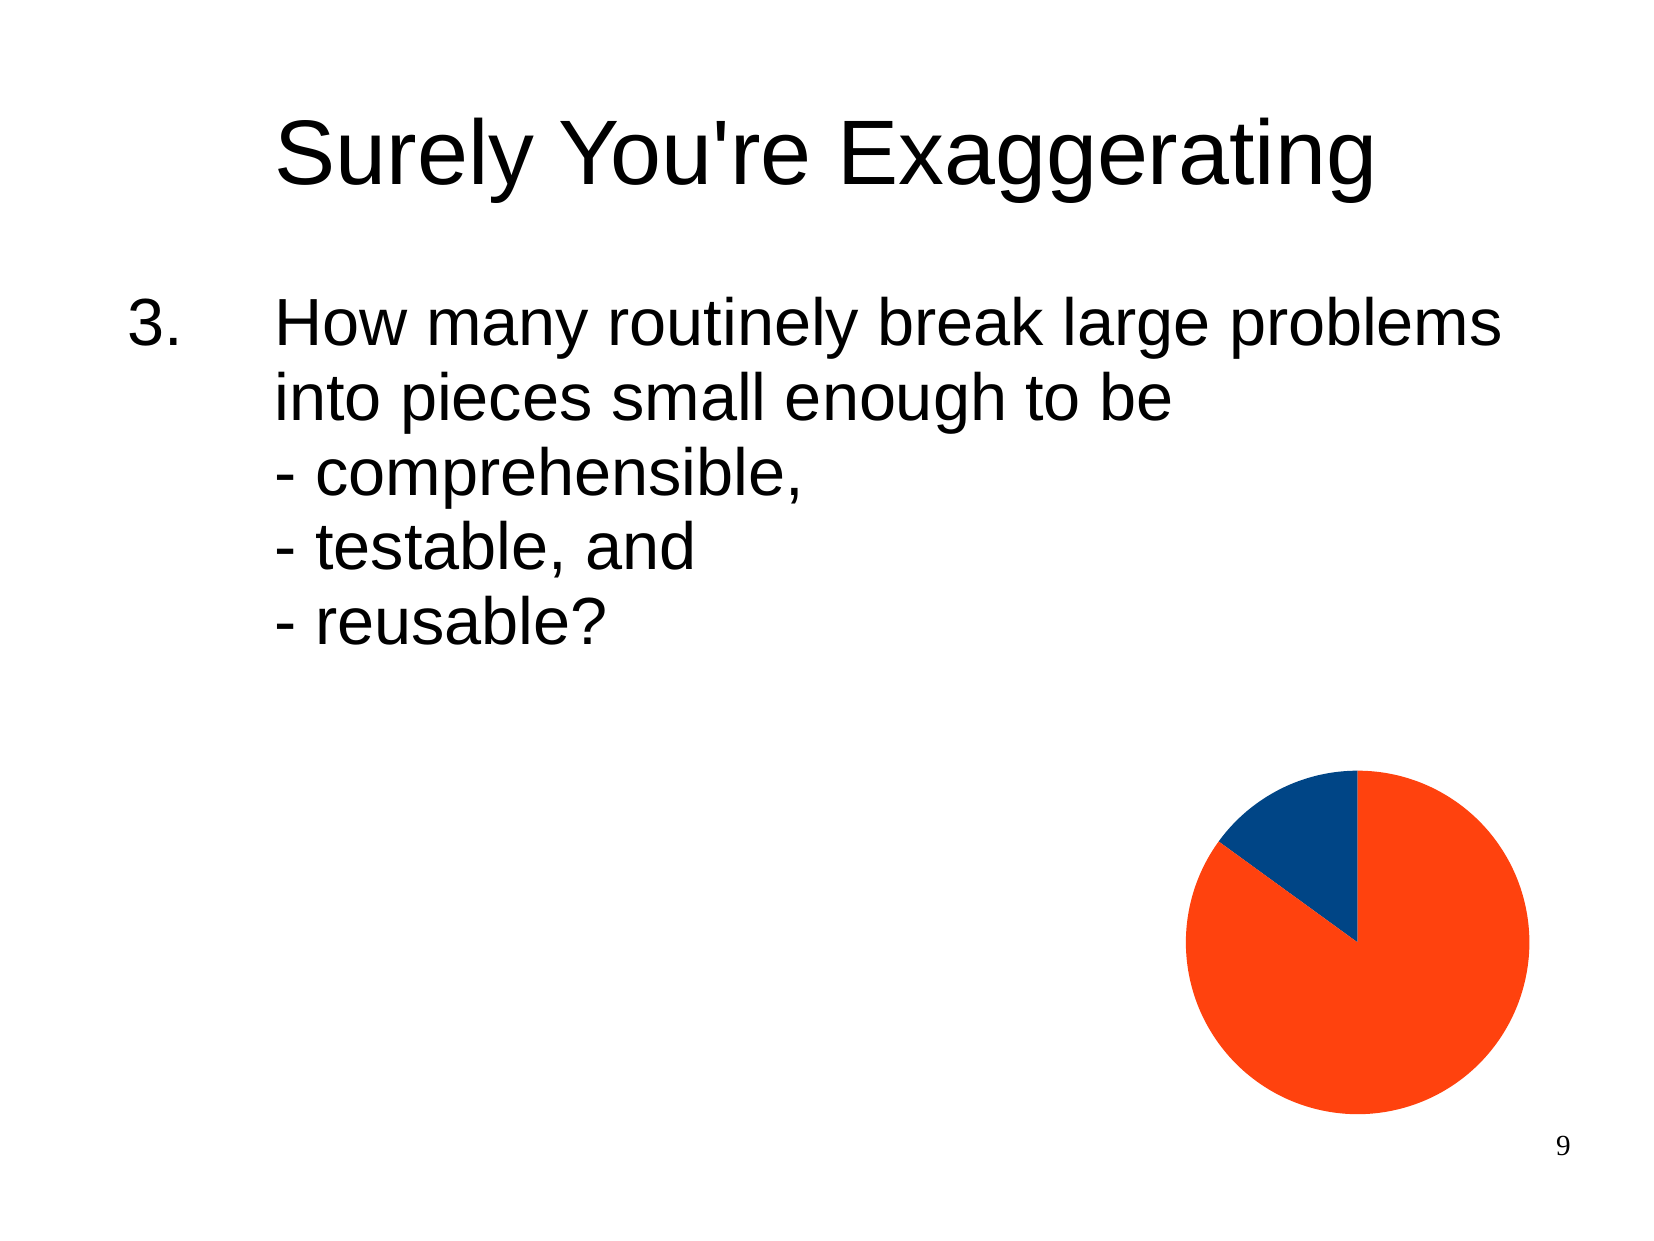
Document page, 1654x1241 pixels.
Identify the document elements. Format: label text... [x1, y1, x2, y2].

chart [1154, 763, 1561, 1122]
title Surely You're Exaggerating [82, 49, 1571, 257]
text_box 3. How many routinely break large problems into pieces small enough to be - comprehensible, - testable, and - reusable? [112, 277, 1520, 666]
